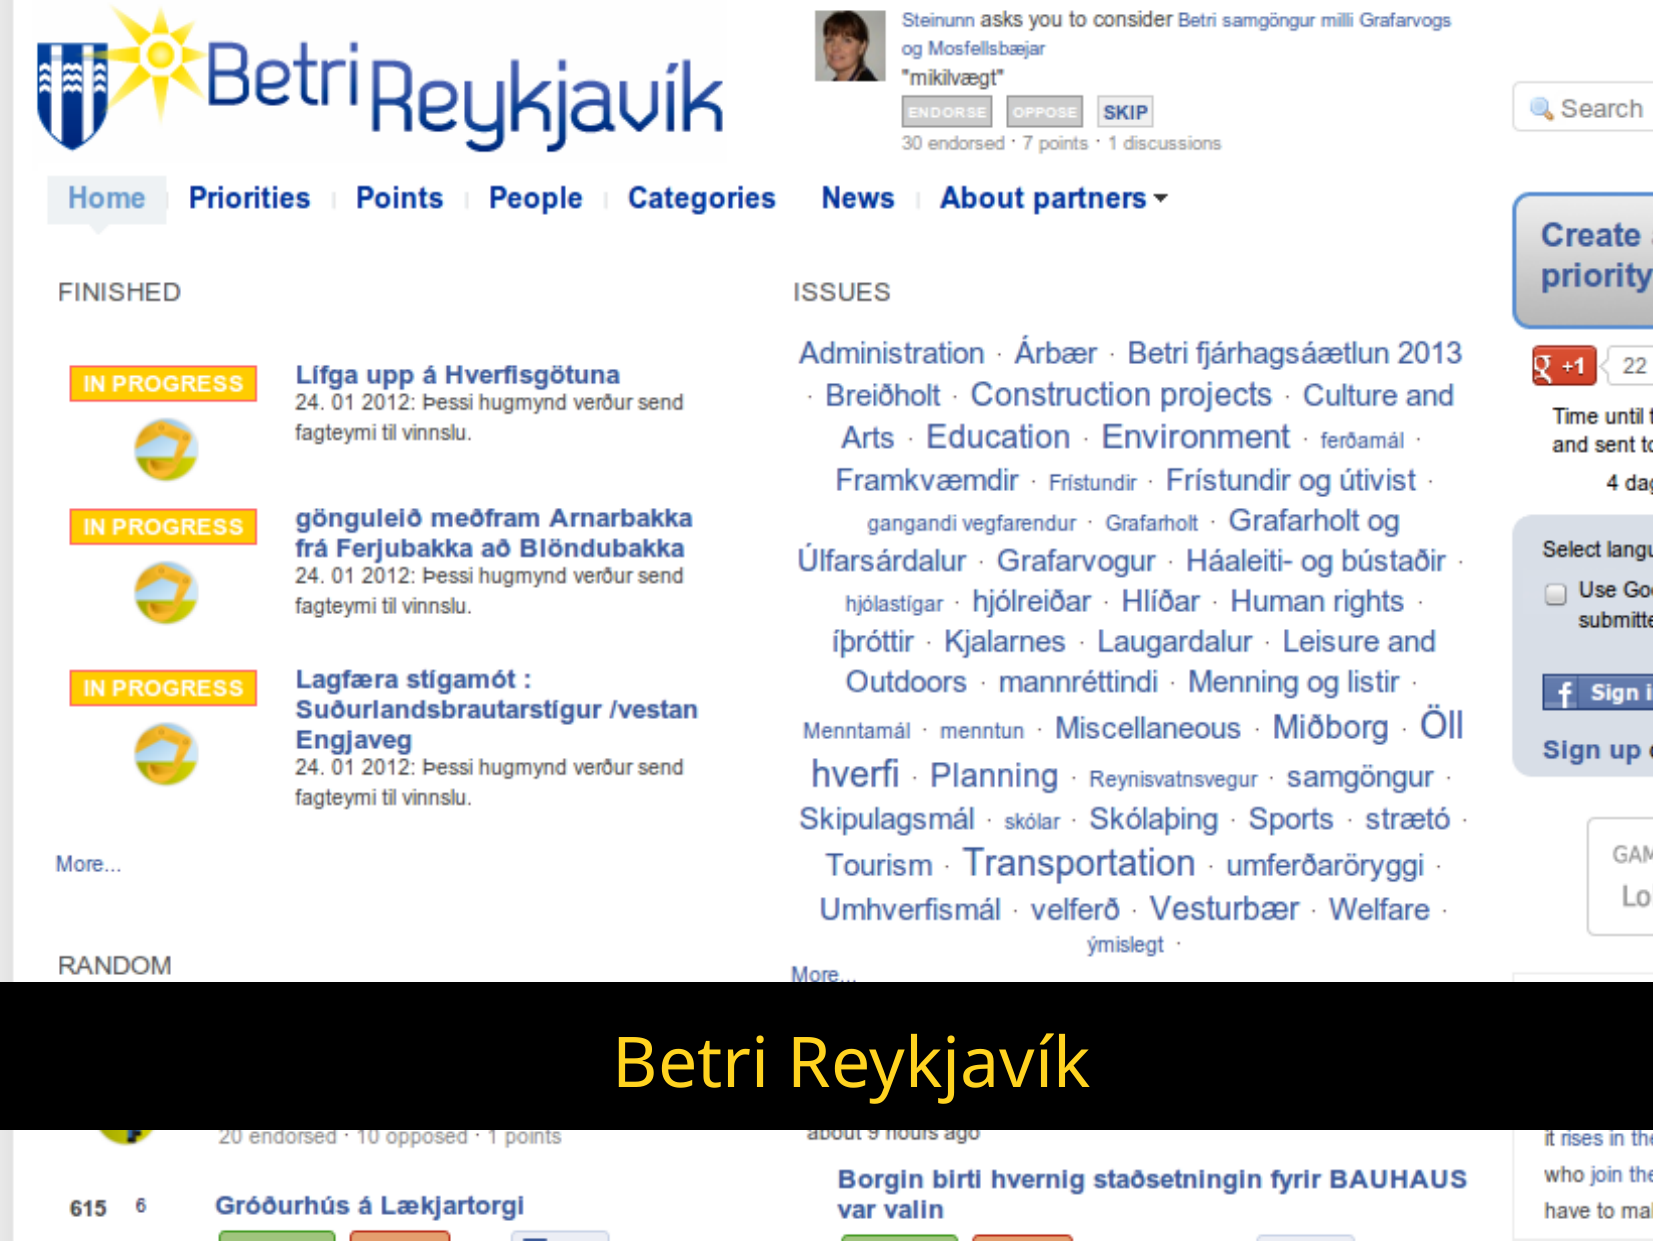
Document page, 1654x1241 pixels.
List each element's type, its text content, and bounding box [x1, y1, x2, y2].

text_box [0, 982, 1653, 1130]
picture [0, 1130, 1653, 1241]
picture [0, 0, 1653, 982]
list Betri Reykjavík [83, 1012, 1572, 1110]
